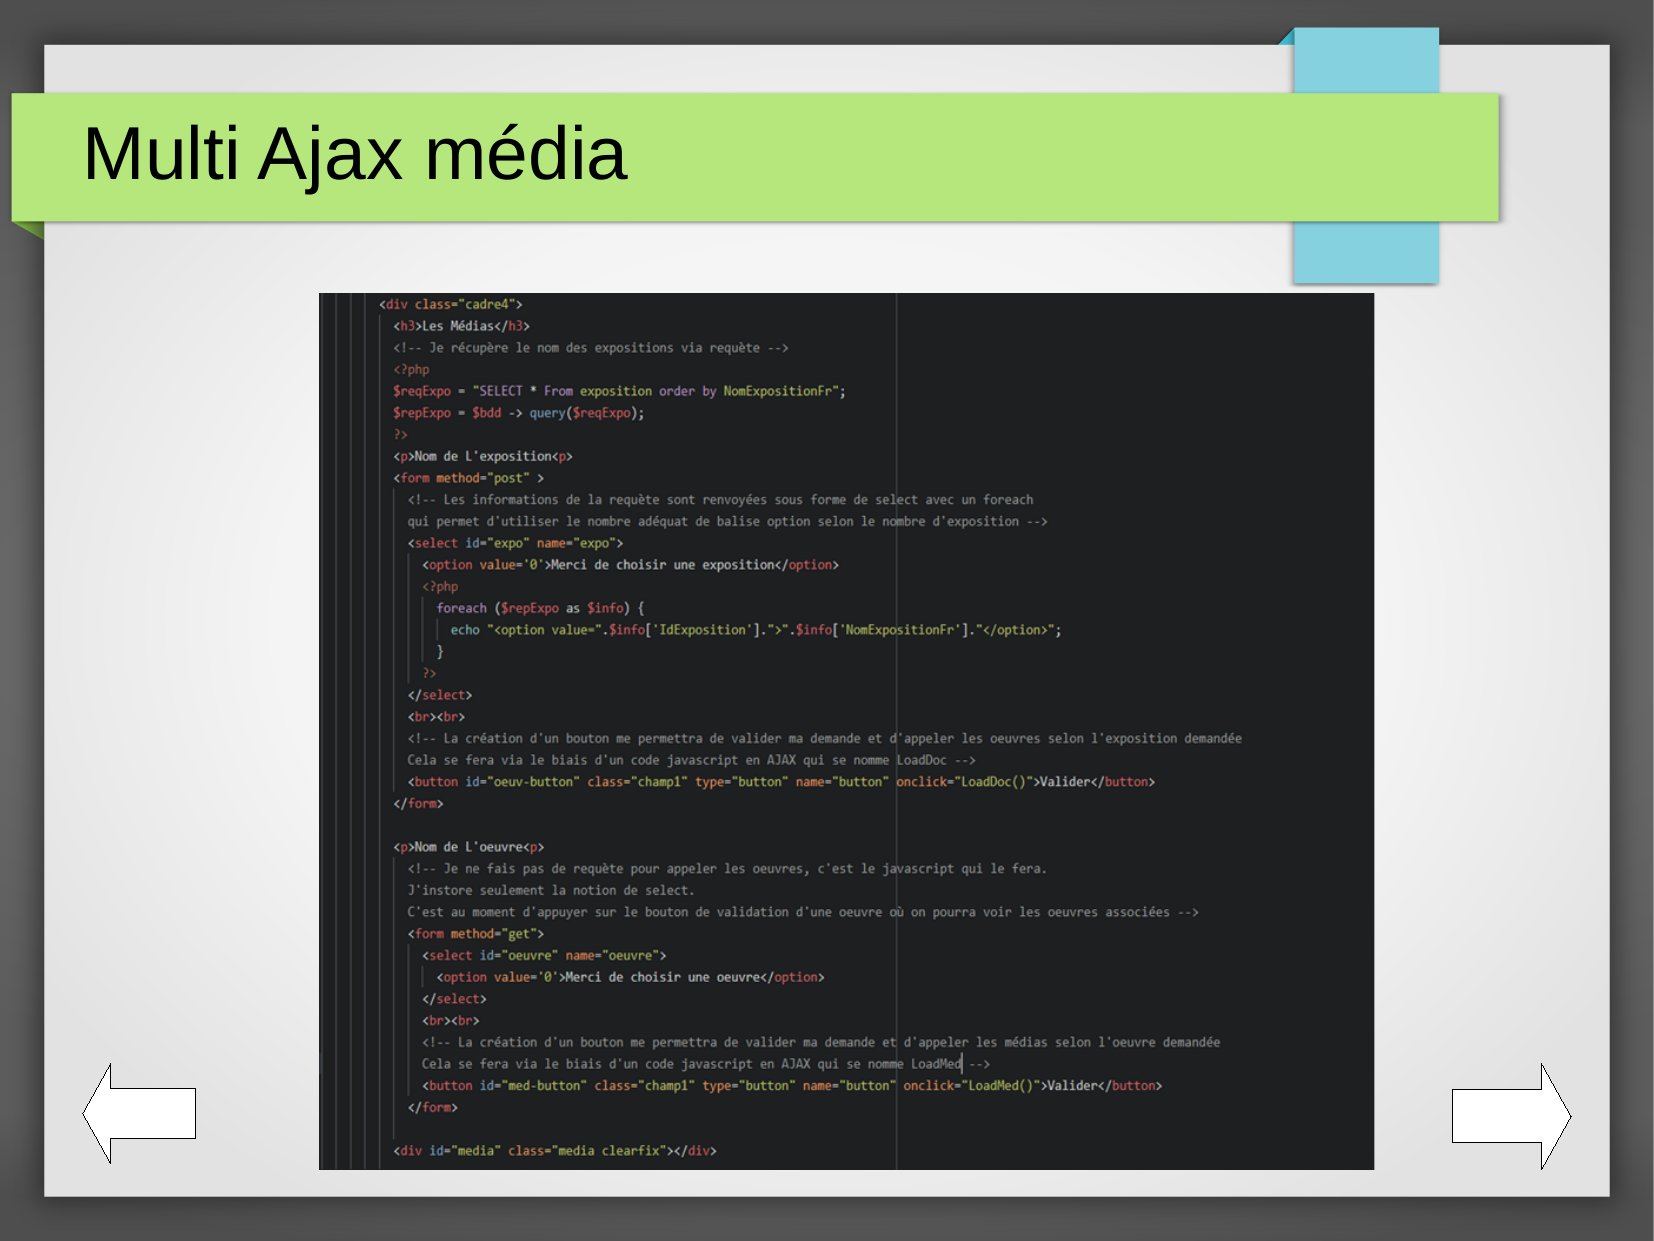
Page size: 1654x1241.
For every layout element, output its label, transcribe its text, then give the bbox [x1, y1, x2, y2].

picture [0, 0, 1654, 1241]
text_box [82, 1063, 196, 1164]
title Multi Ajax média [82, 94, 1264, 213]
text_box [1452, 1063, 1572, 1170]
